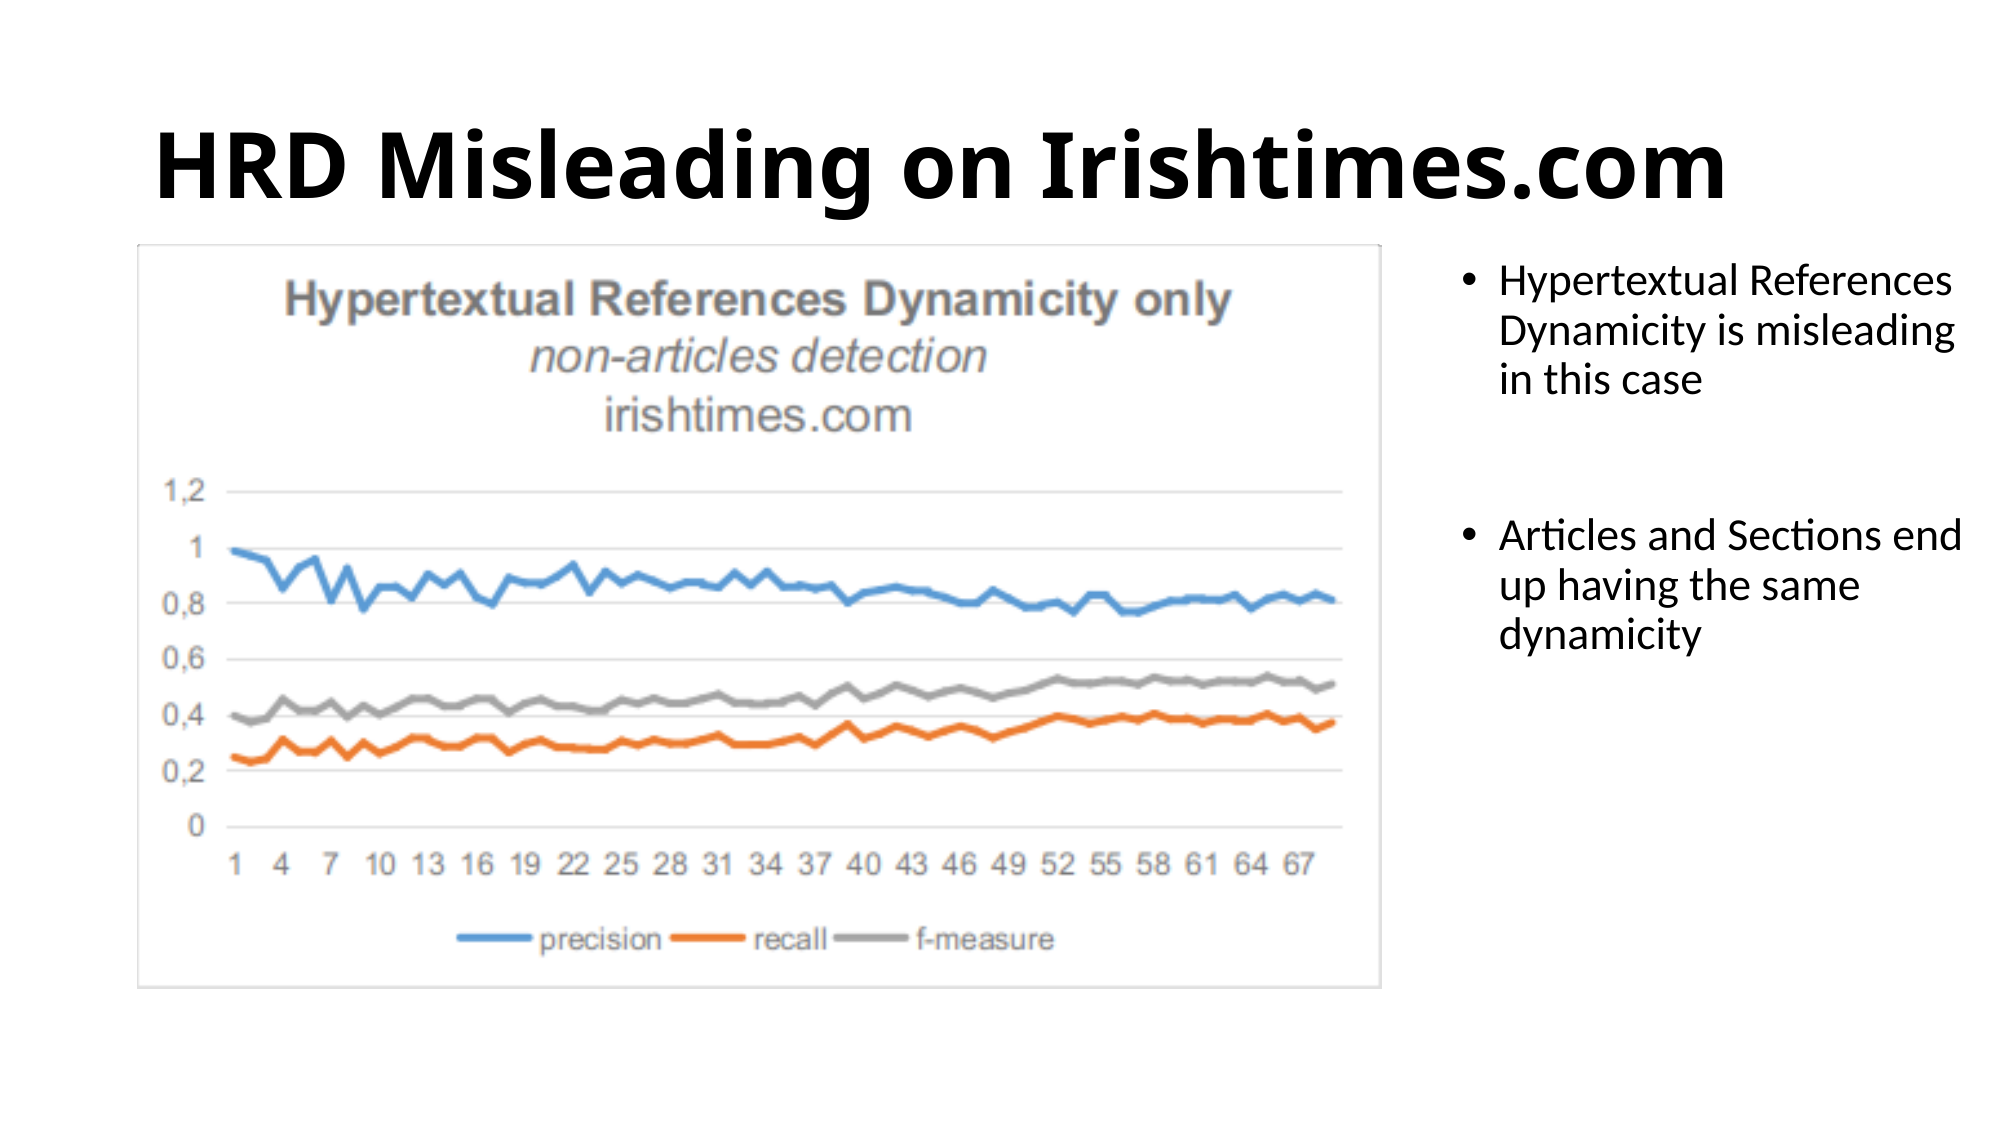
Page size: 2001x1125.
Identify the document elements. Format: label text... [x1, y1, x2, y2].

title HRD Misleading on Irishtimes.com [137, 59, 2000, 278]
picture [137, 244, 1382, 989]
text_box Hypertextual References Dynamicity is misleading in this case Articles and Sections end up having the same dynamicity [1408, 248, 2000, 711]
